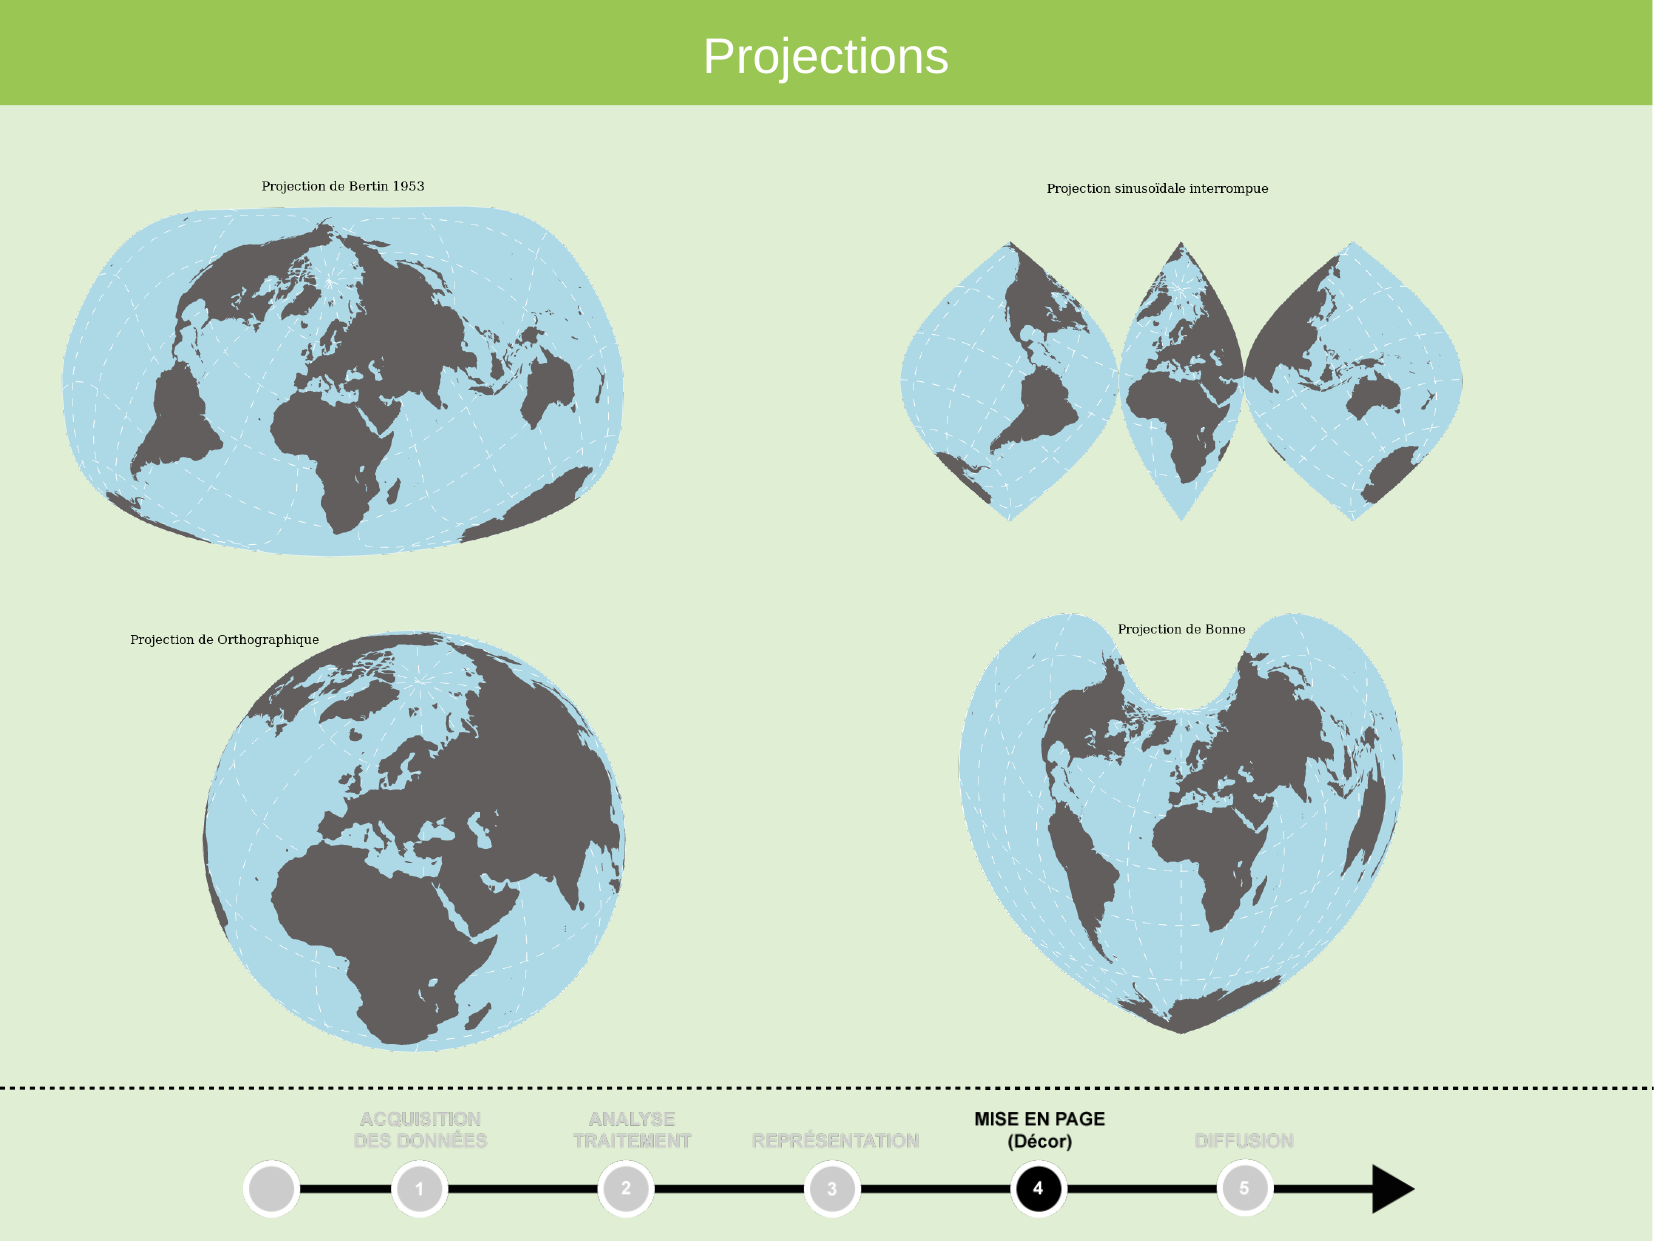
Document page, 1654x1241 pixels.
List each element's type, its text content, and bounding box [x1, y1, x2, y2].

picture [47, 159, 638, 603]
picture [118, 620, 709, 1063]
picture [885, 159, 1477, 1045]
text_box Projections [82, 19, 1570, 88]
picture [243, 1109, 1415, 1218]
